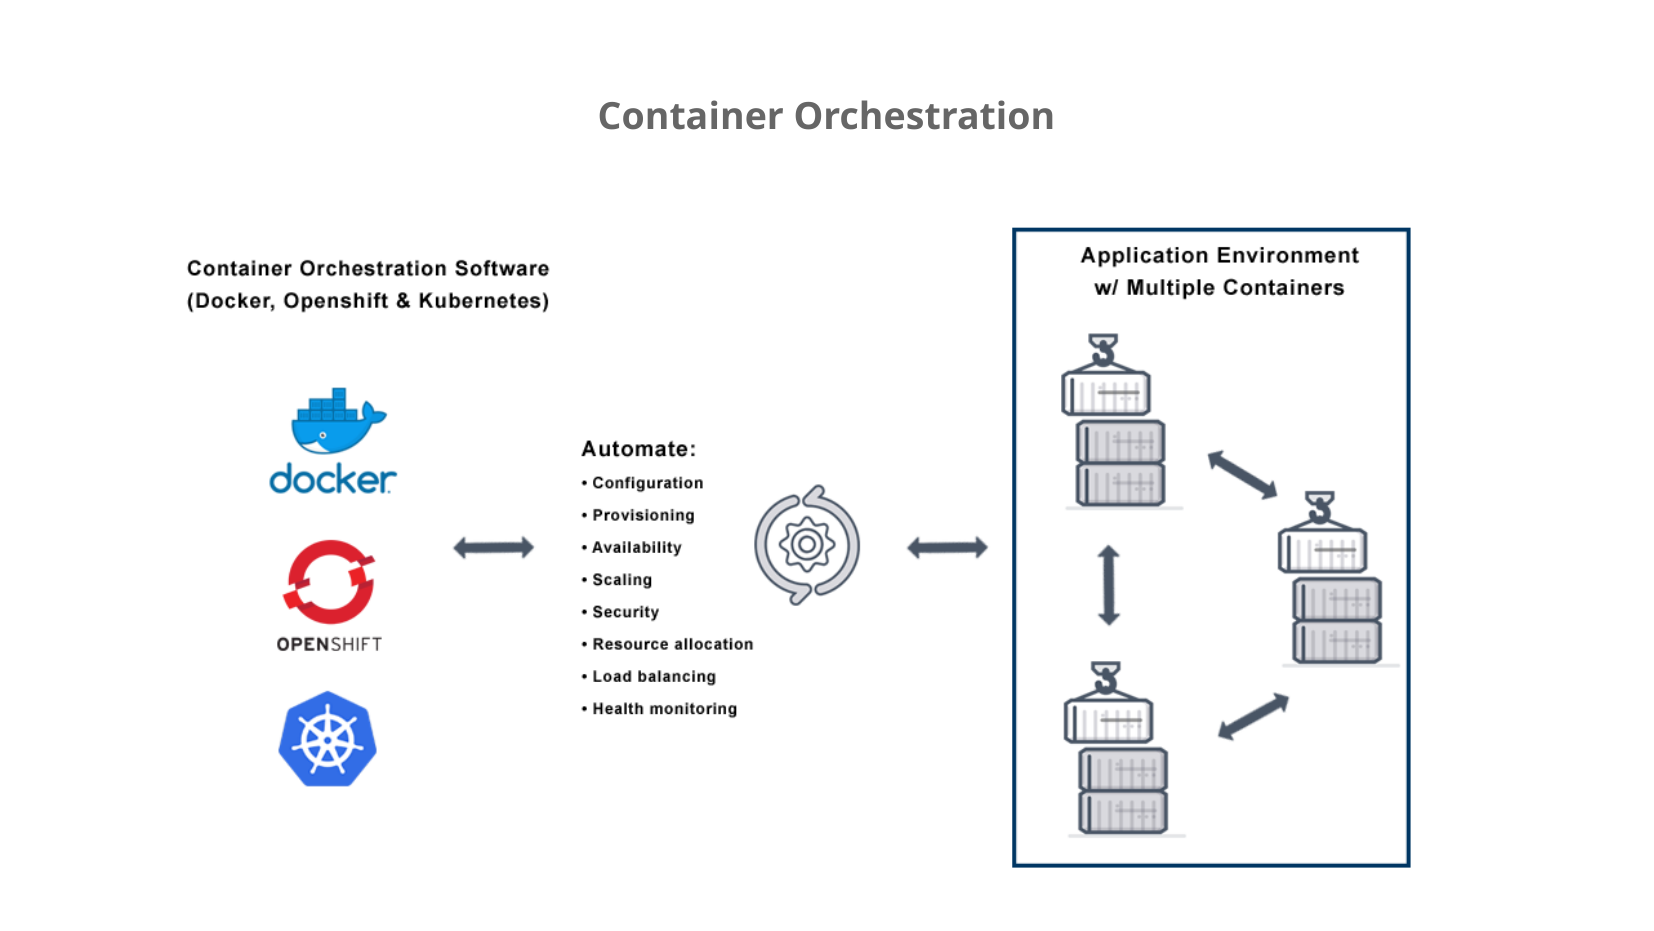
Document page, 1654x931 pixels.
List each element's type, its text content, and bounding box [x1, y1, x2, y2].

title Container Orchestration [82, 37, 1571, 193]
picture [142, 144, 1501, 931]
